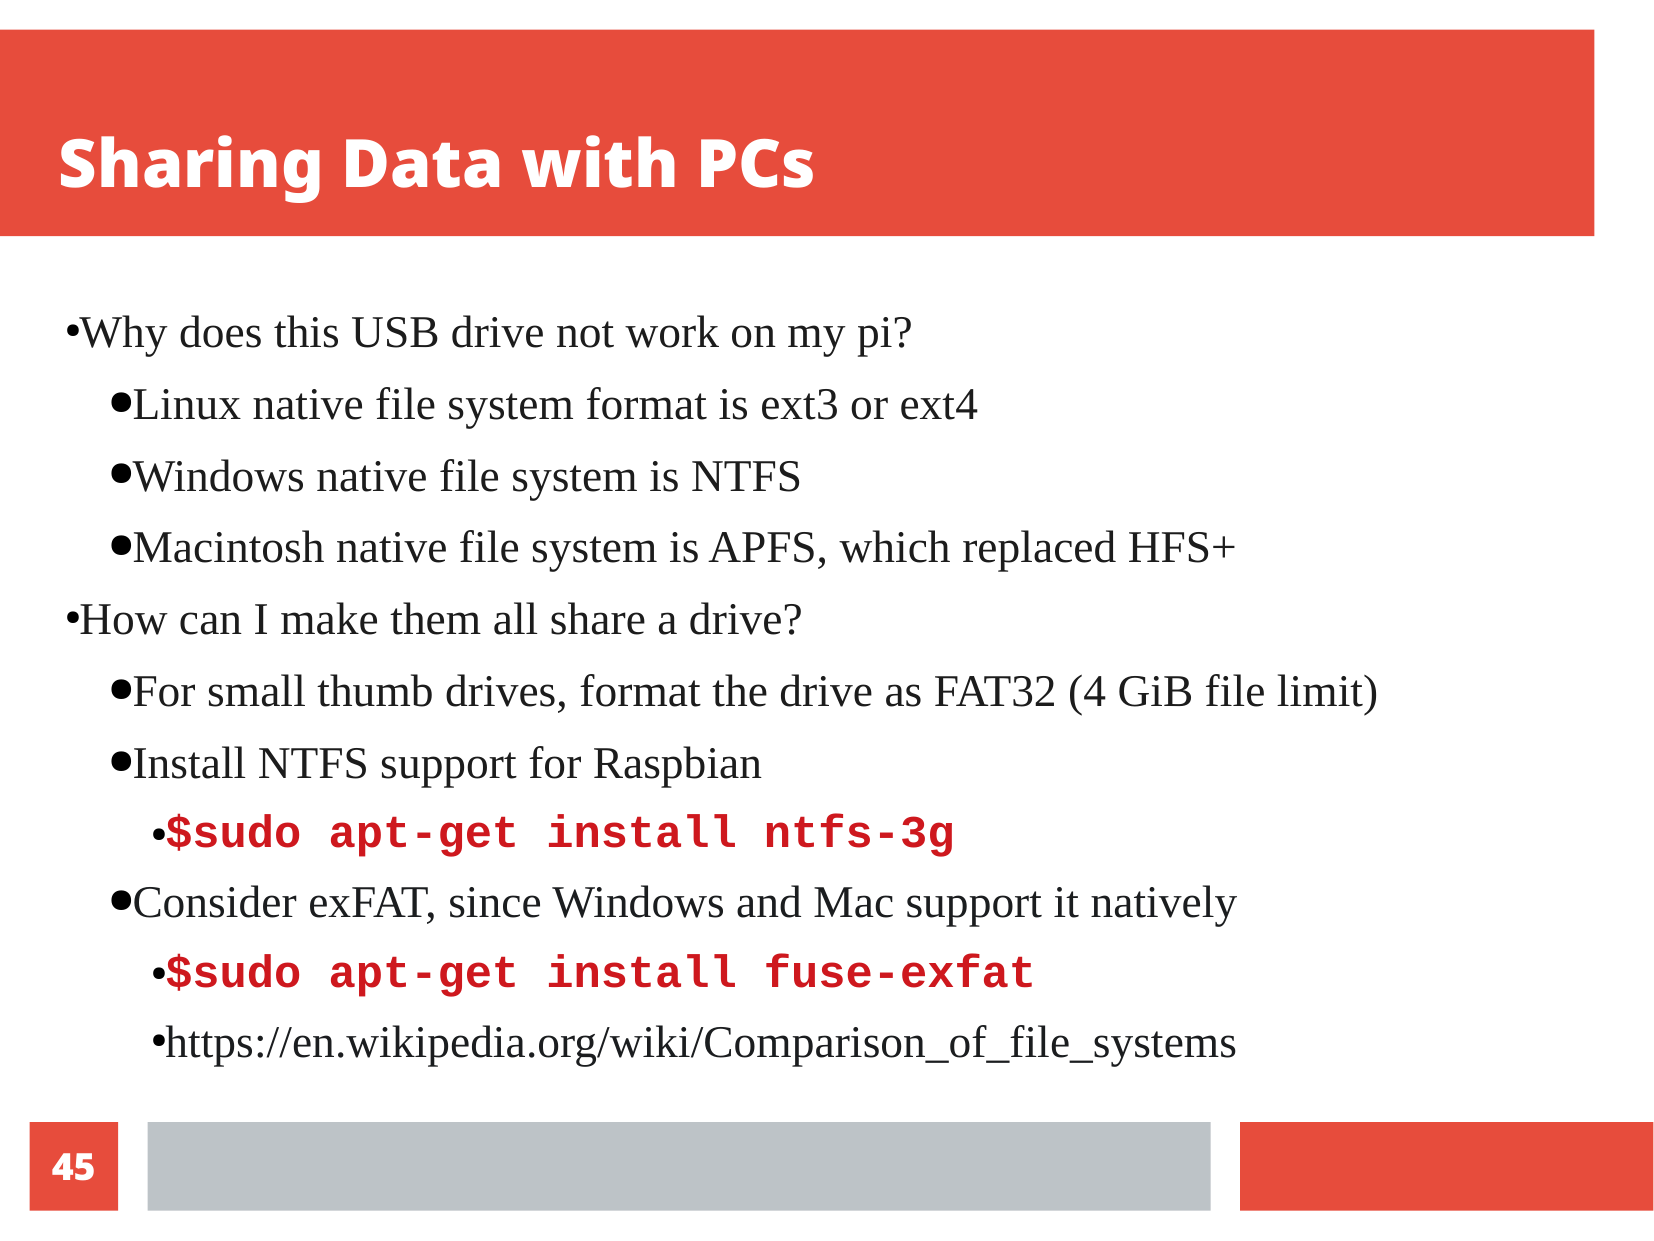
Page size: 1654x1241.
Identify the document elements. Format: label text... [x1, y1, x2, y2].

title Sharing Data with PCs [59, 59, 1595, 207]
list Why does this USB drive not work on my pi? Linux native file system format is ext3 or ext4 Windows native file system is NTFS Macintosh native file system is APFS, which replaced HFS+ How can I make them all share a drive? For small thumb drives, format the drive as FAT32 (4 GiB file limit) Install NTFS support for Raspbian $sudo apt-get install ntfs-3g Consider exFAT, since Windows and Mac support it natively $sudo apt-get install fuse-exfat https://en.wikipedia.org/wiki/Comparison_of_file_systems [64, 307, 1571, 1075]
